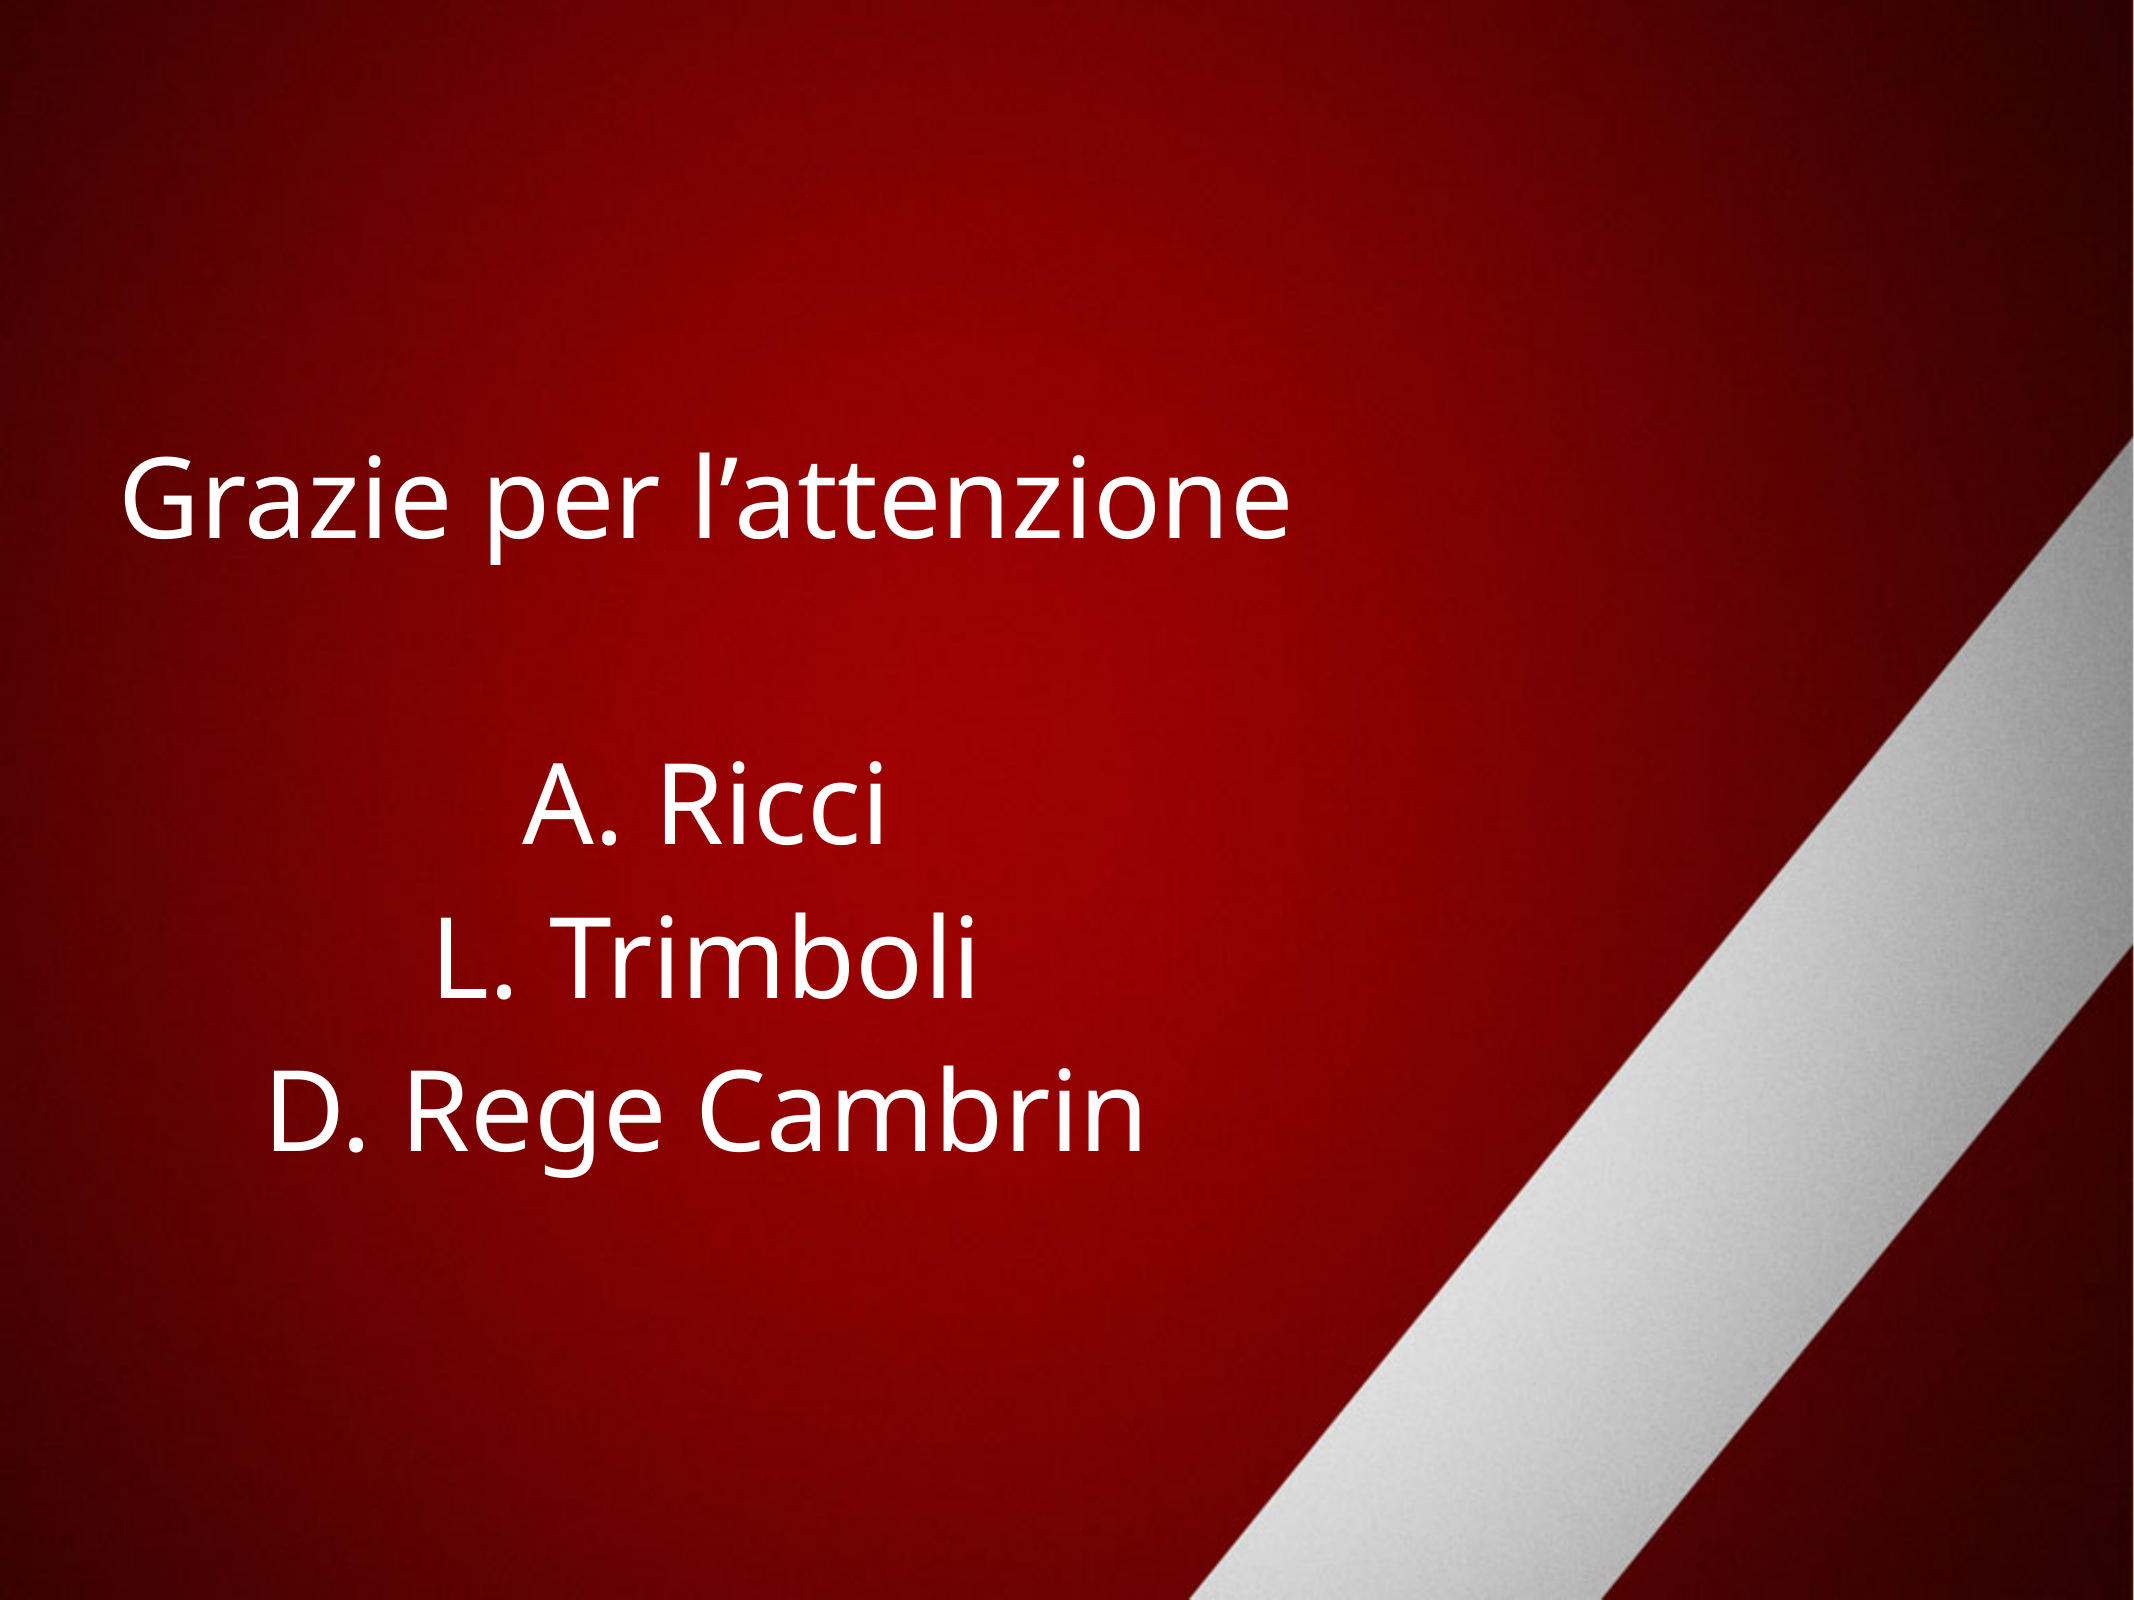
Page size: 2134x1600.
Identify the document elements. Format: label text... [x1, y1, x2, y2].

text_box Grazie per l’attenzione A. Ricci L. Trimboli D. Rege Cambrin [103, 410, 1678, 1087]
picture [0, 0, 2134, 1600]
